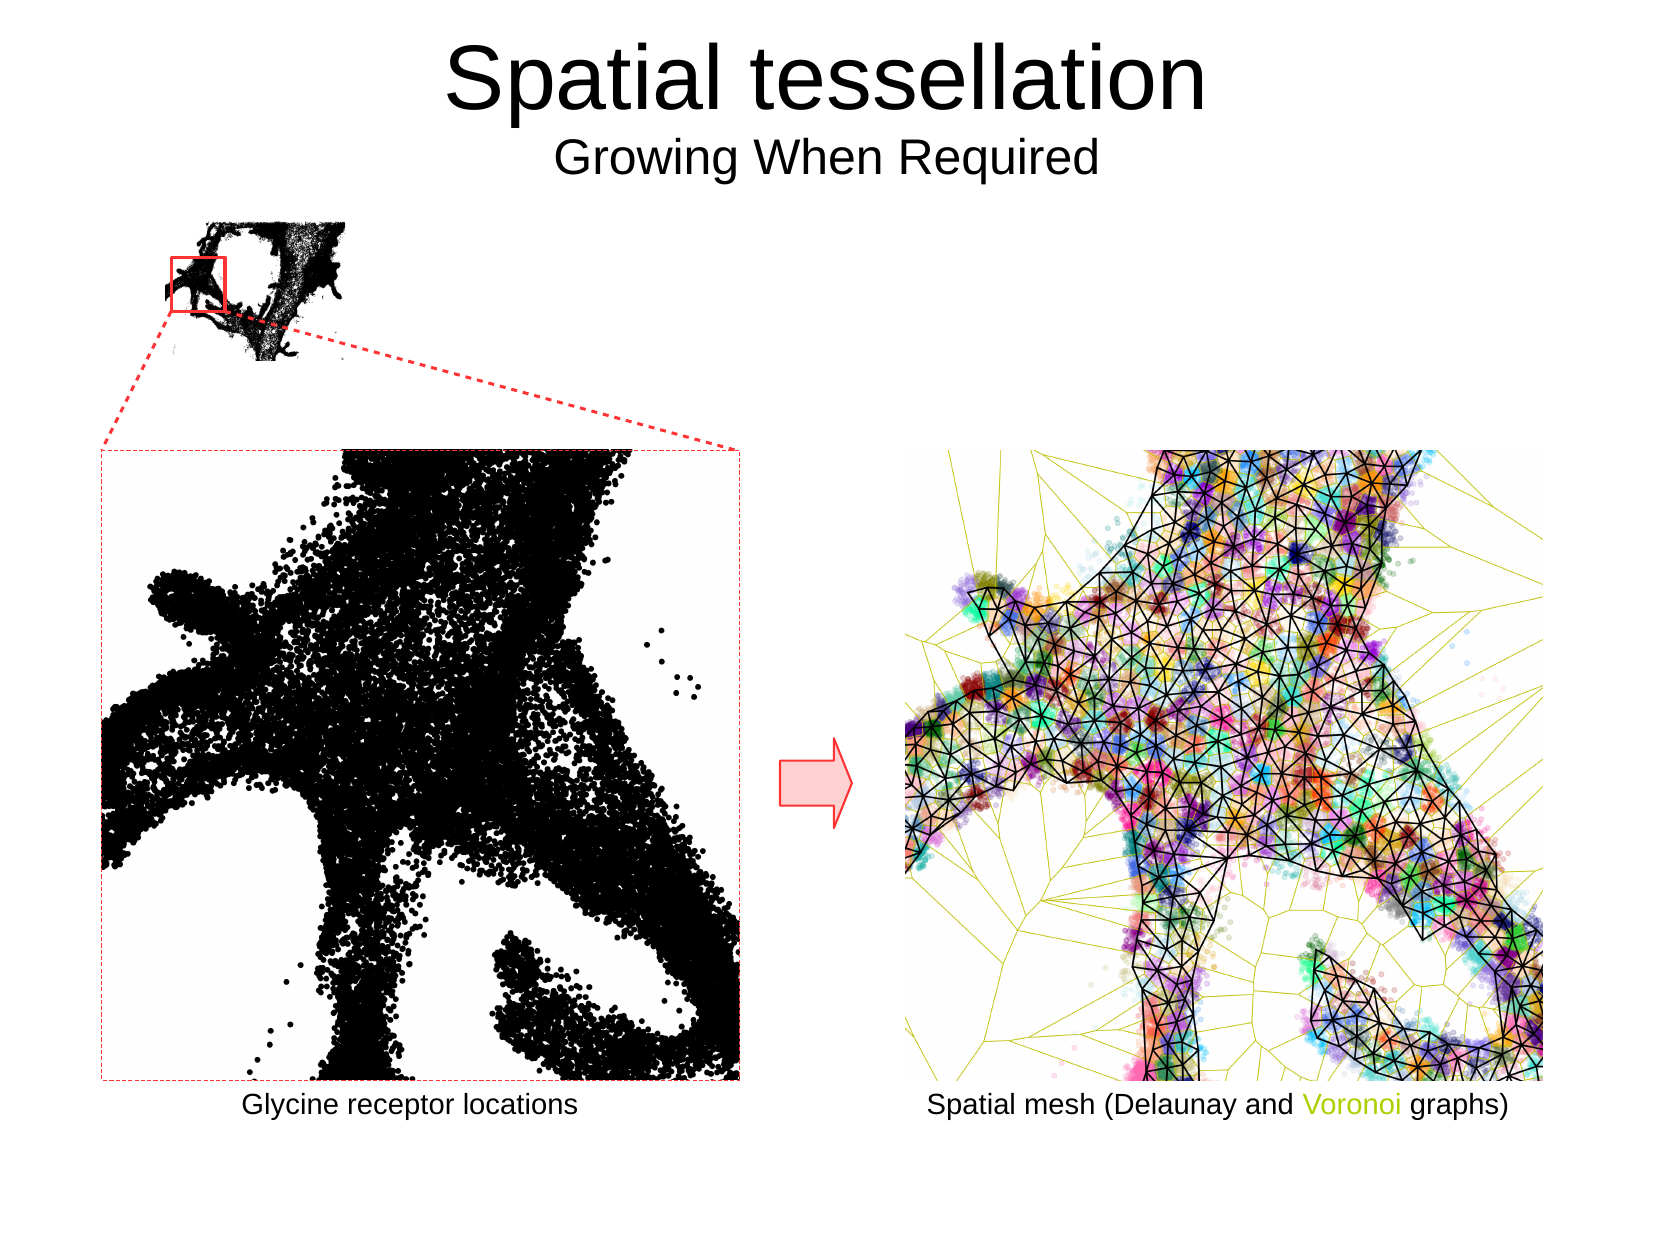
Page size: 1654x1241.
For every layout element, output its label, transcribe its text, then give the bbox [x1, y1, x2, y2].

text_box [780, 738, 852, 829]
picture [165, 221, 346, 361]
text_box Spatial mesh (Delaunay and Voronoi graphs) [911, 1081, 1542, 1129]
text_box Glycine receptor locations [226, 1081, 597, 1135]
picture [905, 450, 1543, 1081]
picture [101, 449, 740, 1081]
title Spatial tessellation Growing When Required [82, 2, 1571, 210]
